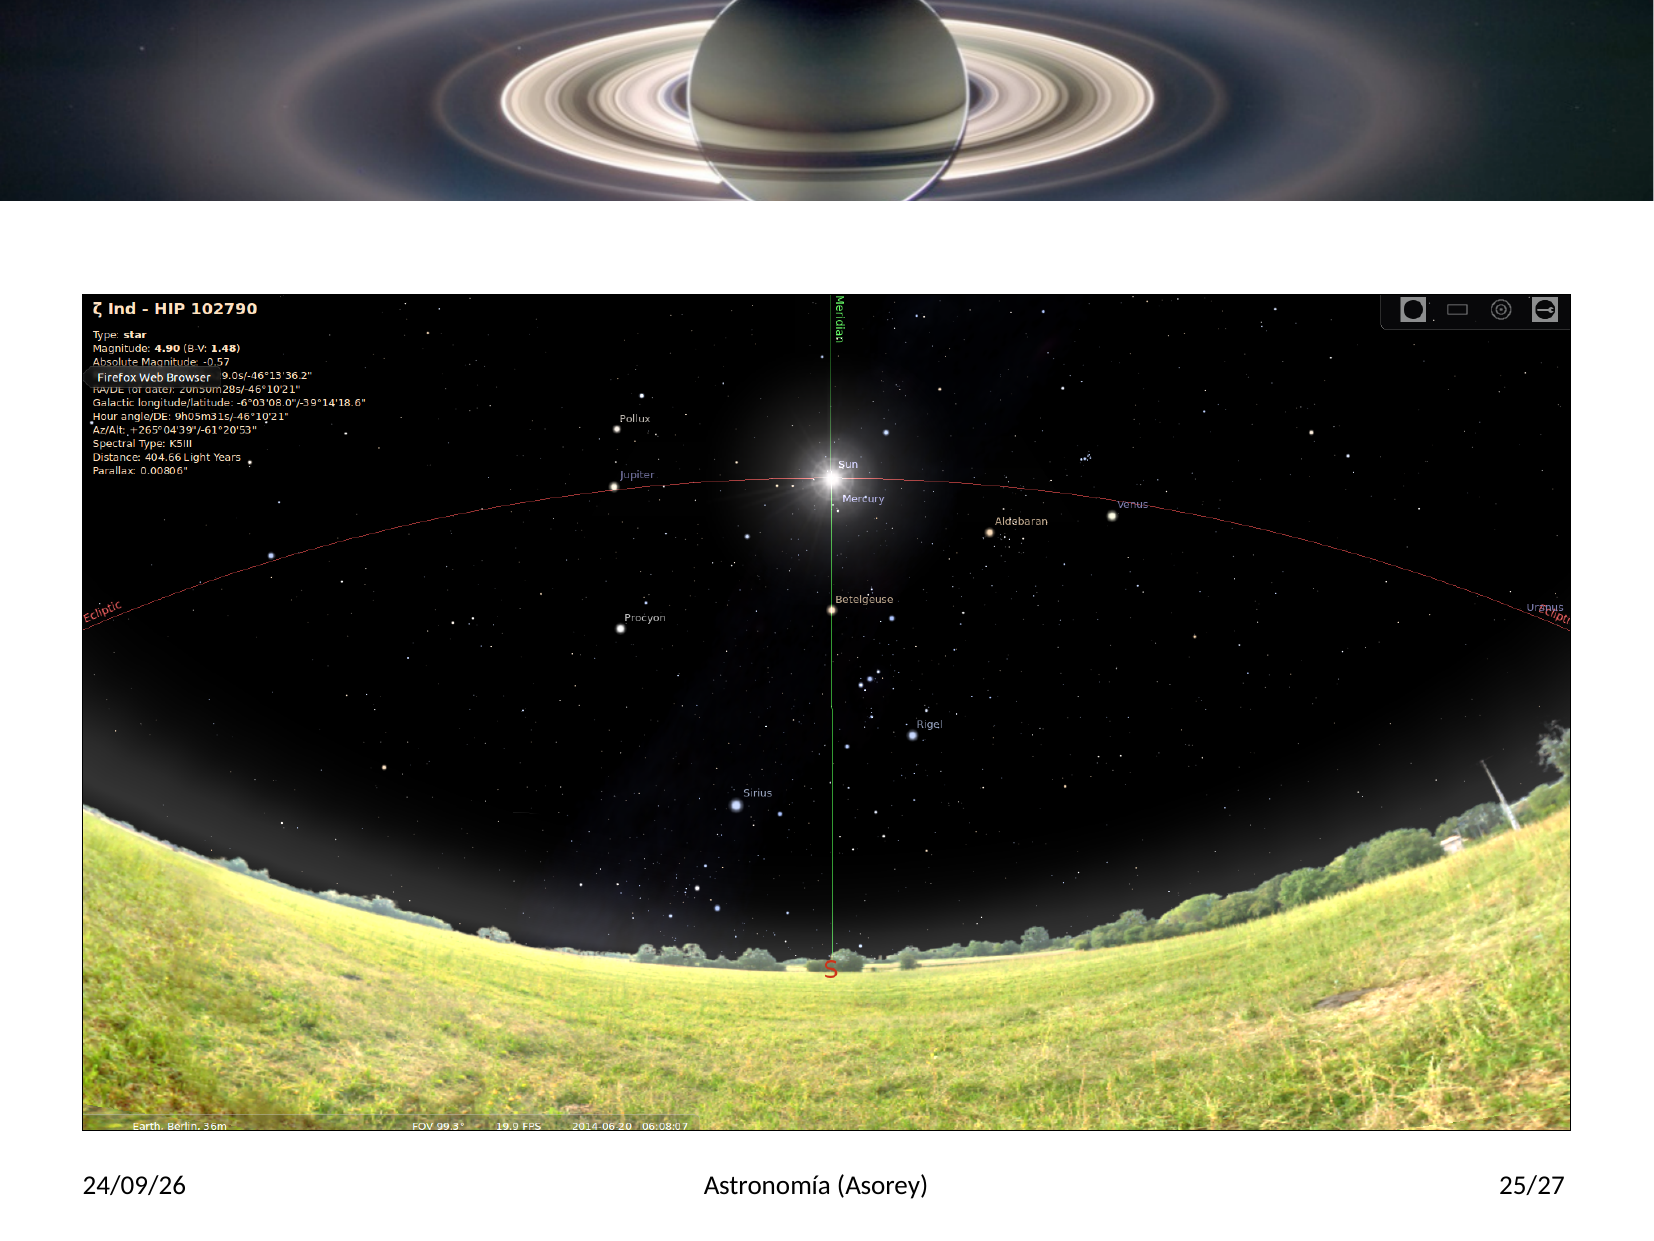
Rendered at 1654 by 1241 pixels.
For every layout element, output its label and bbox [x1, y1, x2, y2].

picture [82, 294, 1571, 1131]
picture [0, 0, 1654, 201]
